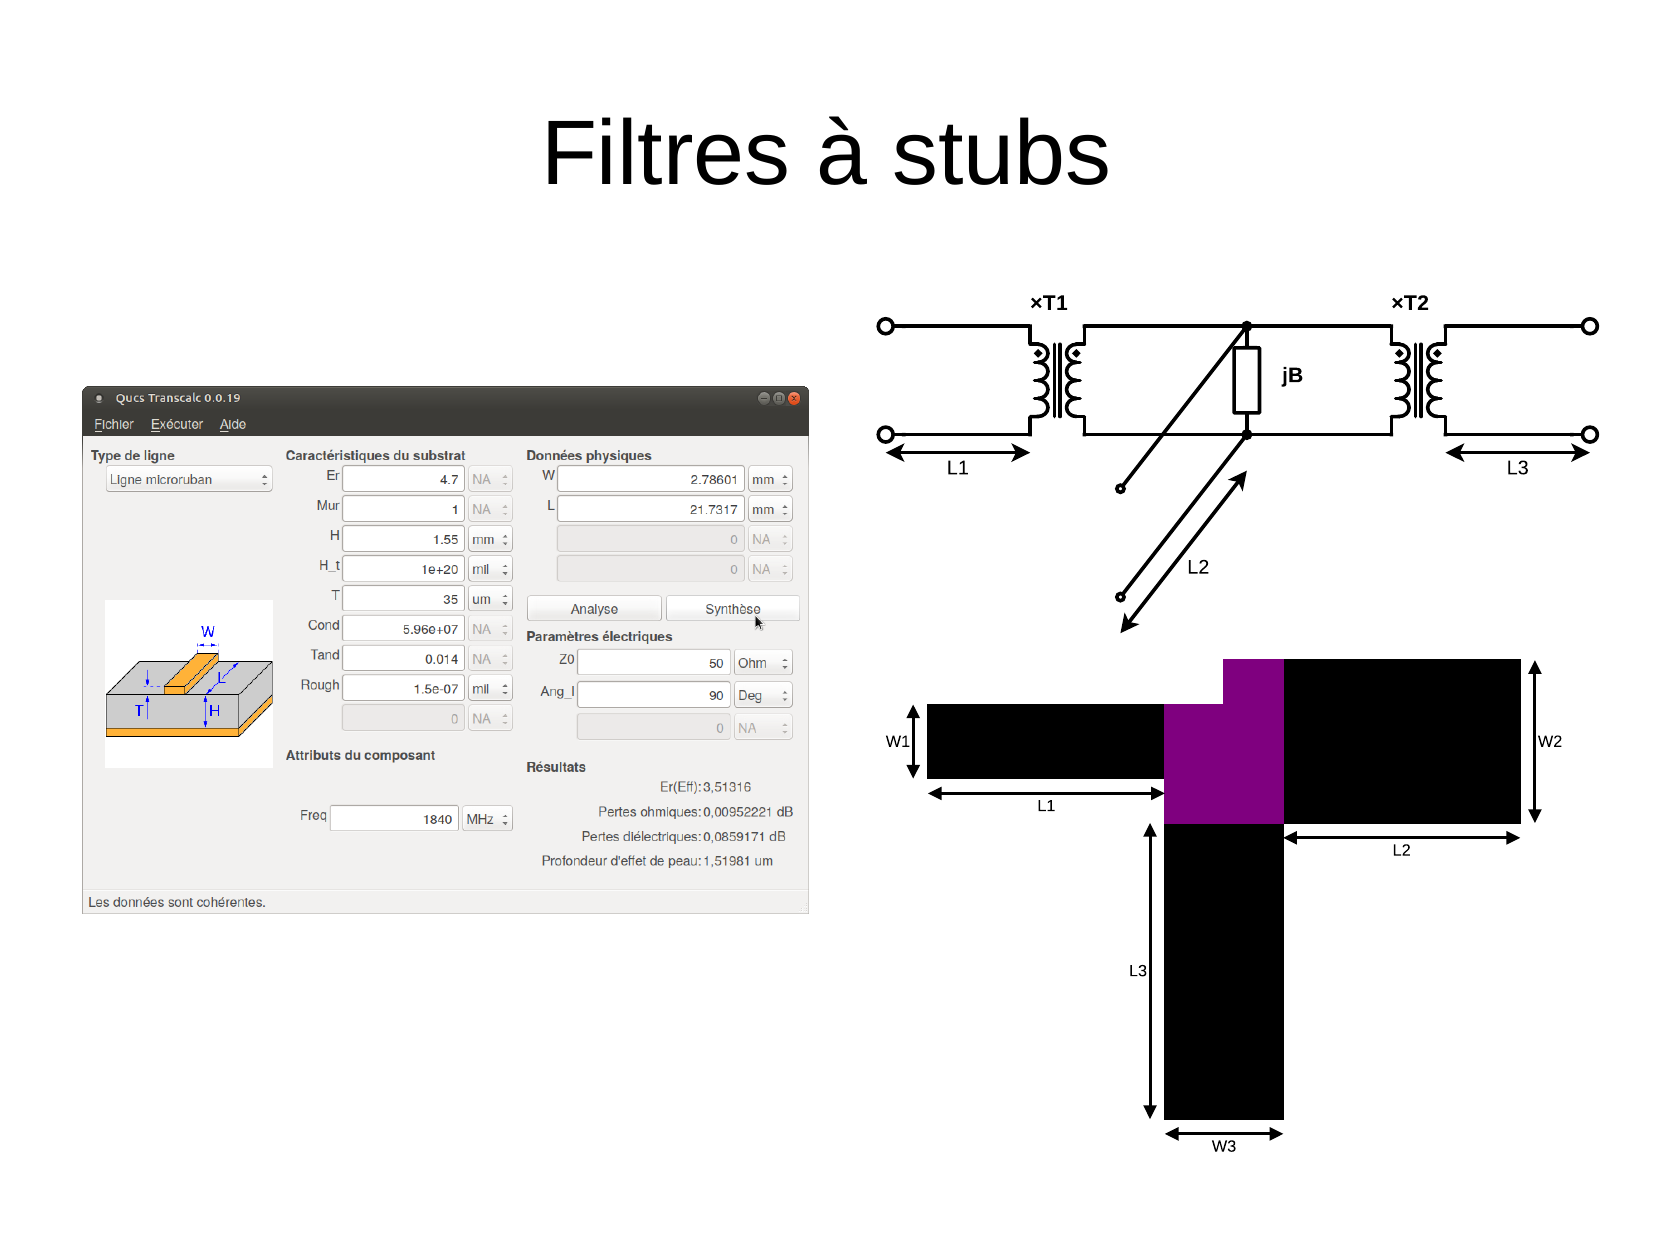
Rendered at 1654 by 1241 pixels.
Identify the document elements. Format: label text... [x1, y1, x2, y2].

picture [883, 648, 1571, 1158]
picture [876, 290, 1600, 634]
picture [82, 386, 809, 914]
title Filtres à stubs [82, 49, 1571, 257]
